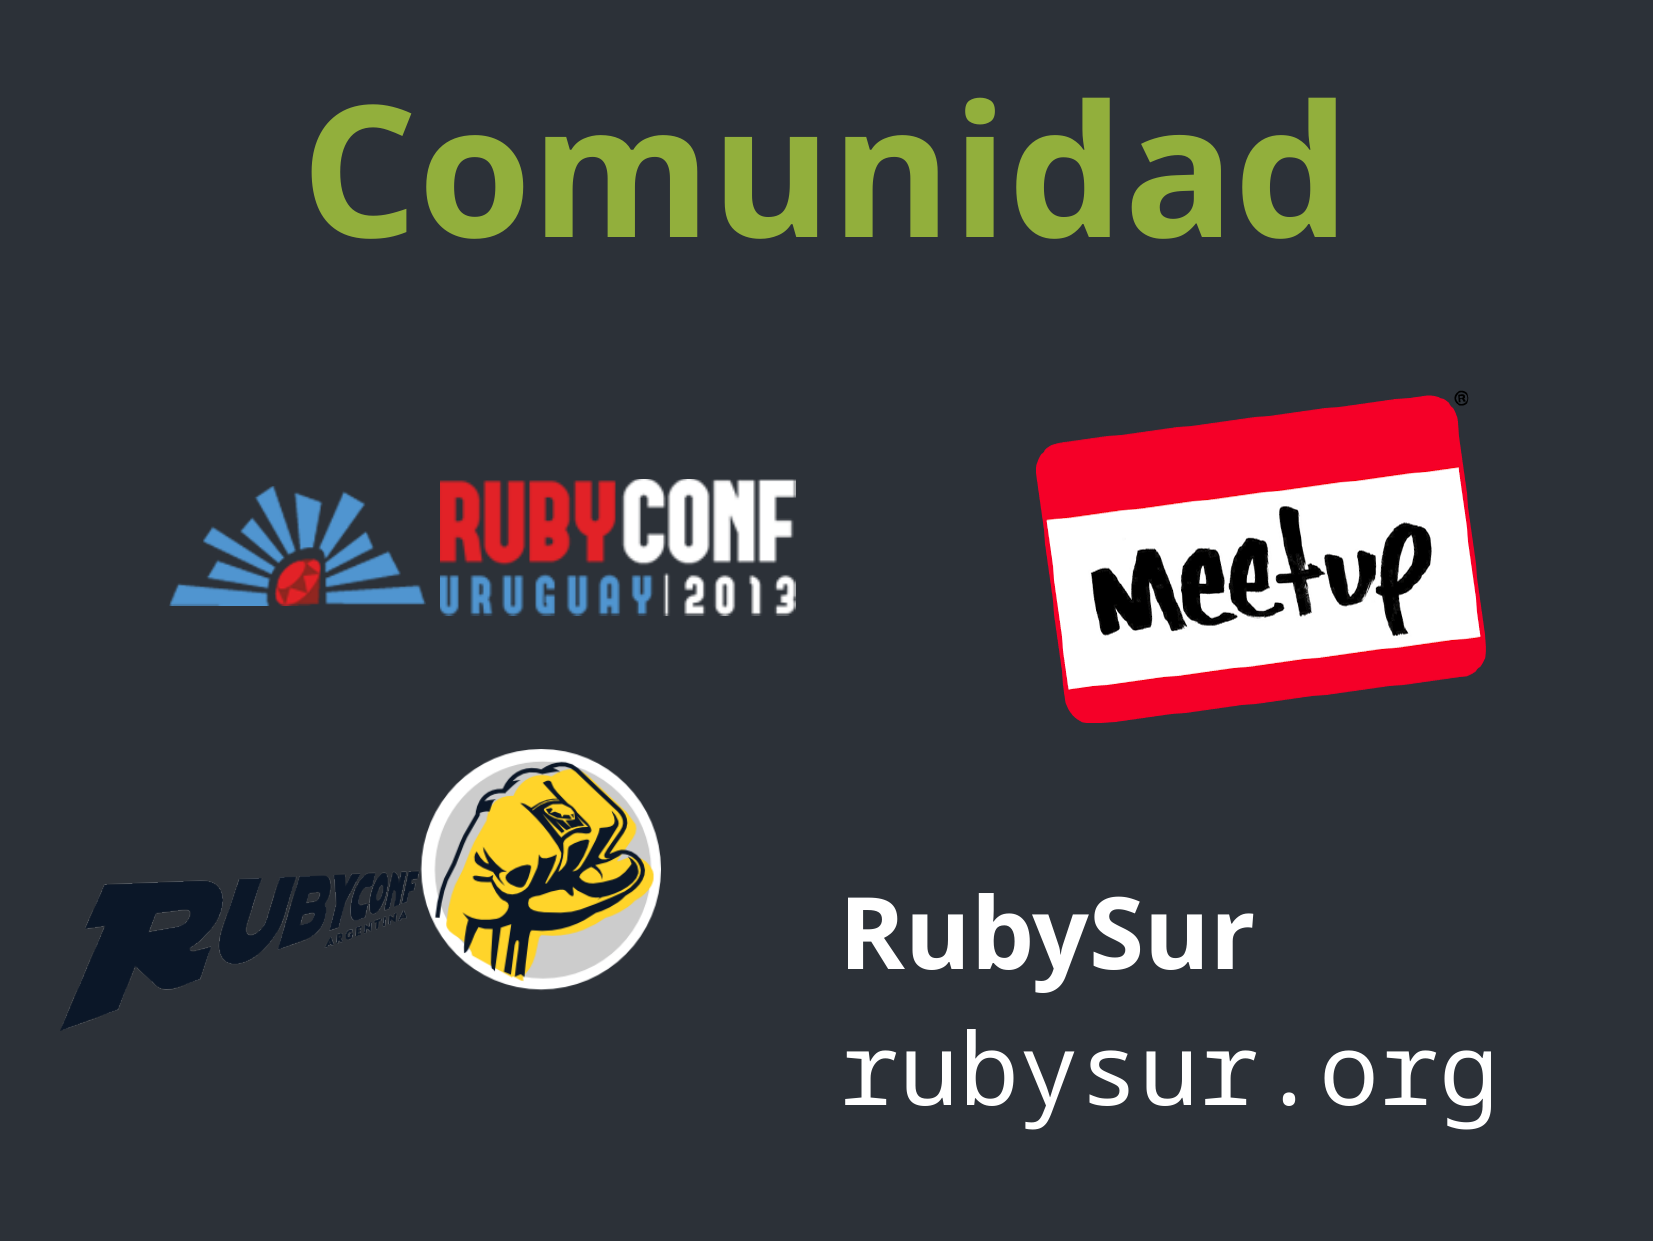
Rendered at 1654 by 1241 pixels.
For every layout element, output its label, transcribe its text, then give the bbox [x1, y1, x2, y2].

title Comunidad [129, 56, 1524, 277]
picture [1035, 389, 1486, 724]
text_box RubySur rubysur.org [825, 855, 1651, 1111]
picture [60, 749, 661, 1031]
picture [440, 479, 796, 616]
picture [169, 486, 426, 606]
